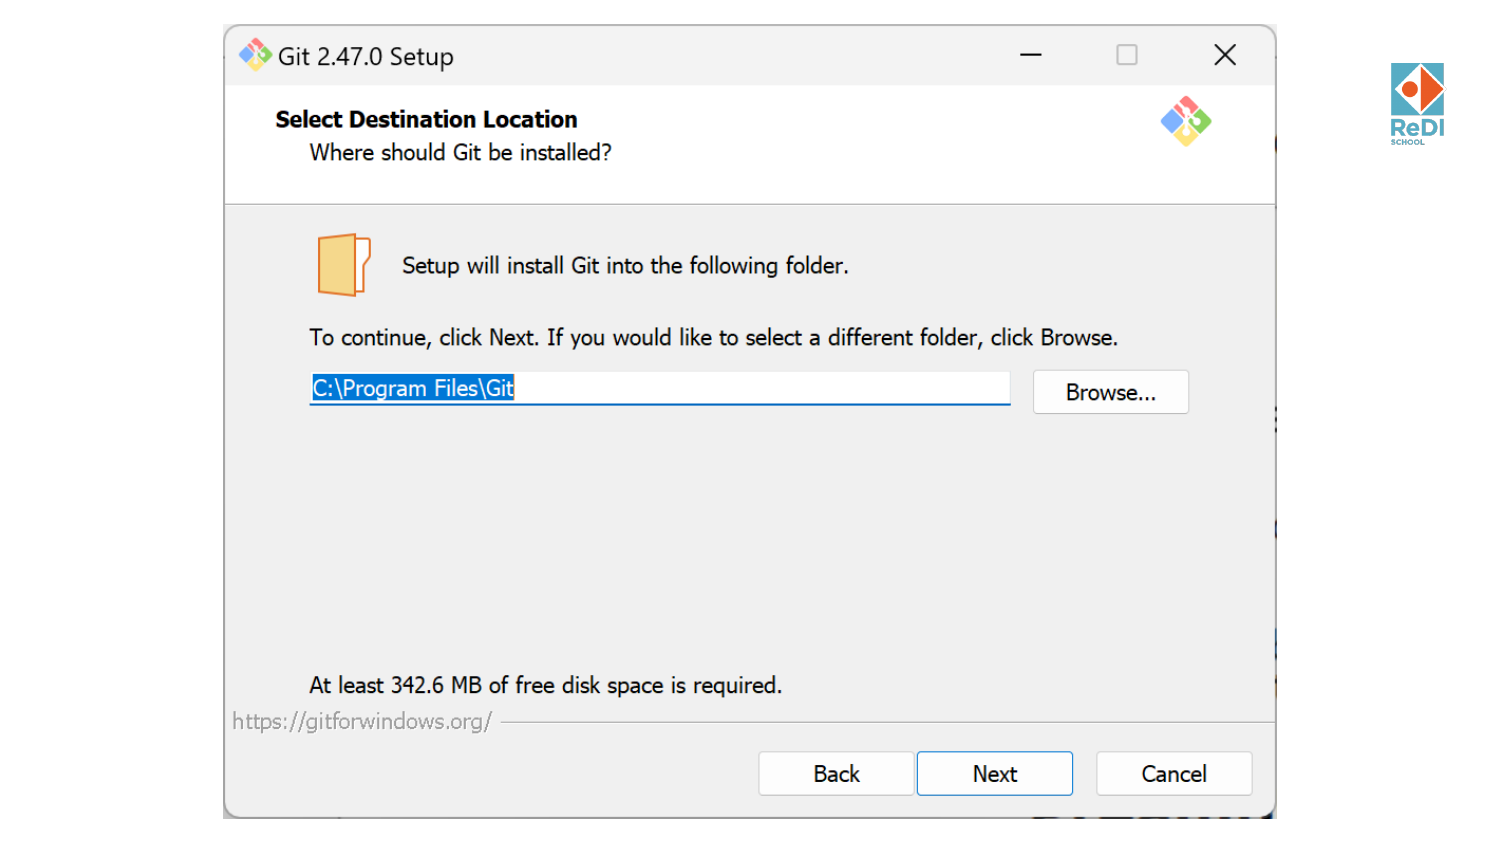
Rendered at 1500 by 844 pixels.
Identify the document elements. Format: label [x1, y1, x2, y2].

picture [223, 24, 1277, 819]
picture [1391, 63, 1447, 145]
